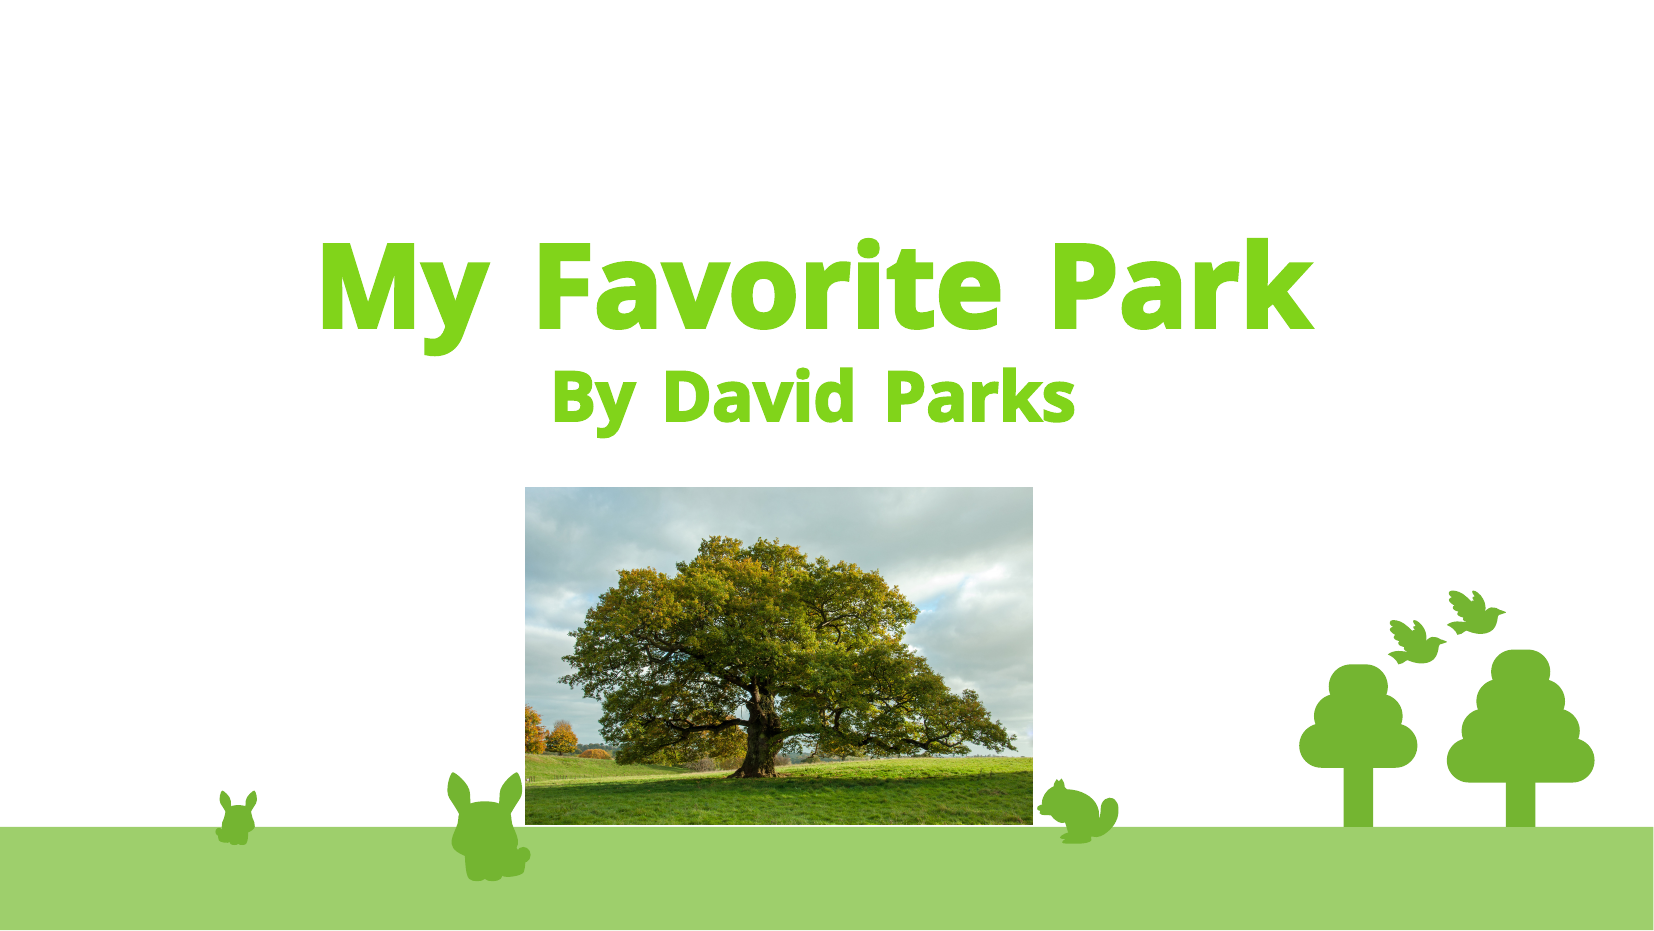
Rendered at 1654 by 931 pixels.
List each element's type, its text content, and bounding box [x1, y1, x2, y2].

title By David Parks [75, 319, 1552, 468]
picture [525, 487, 1033, 826]
title My Favorite Park [75, 207, 1552, 319]
